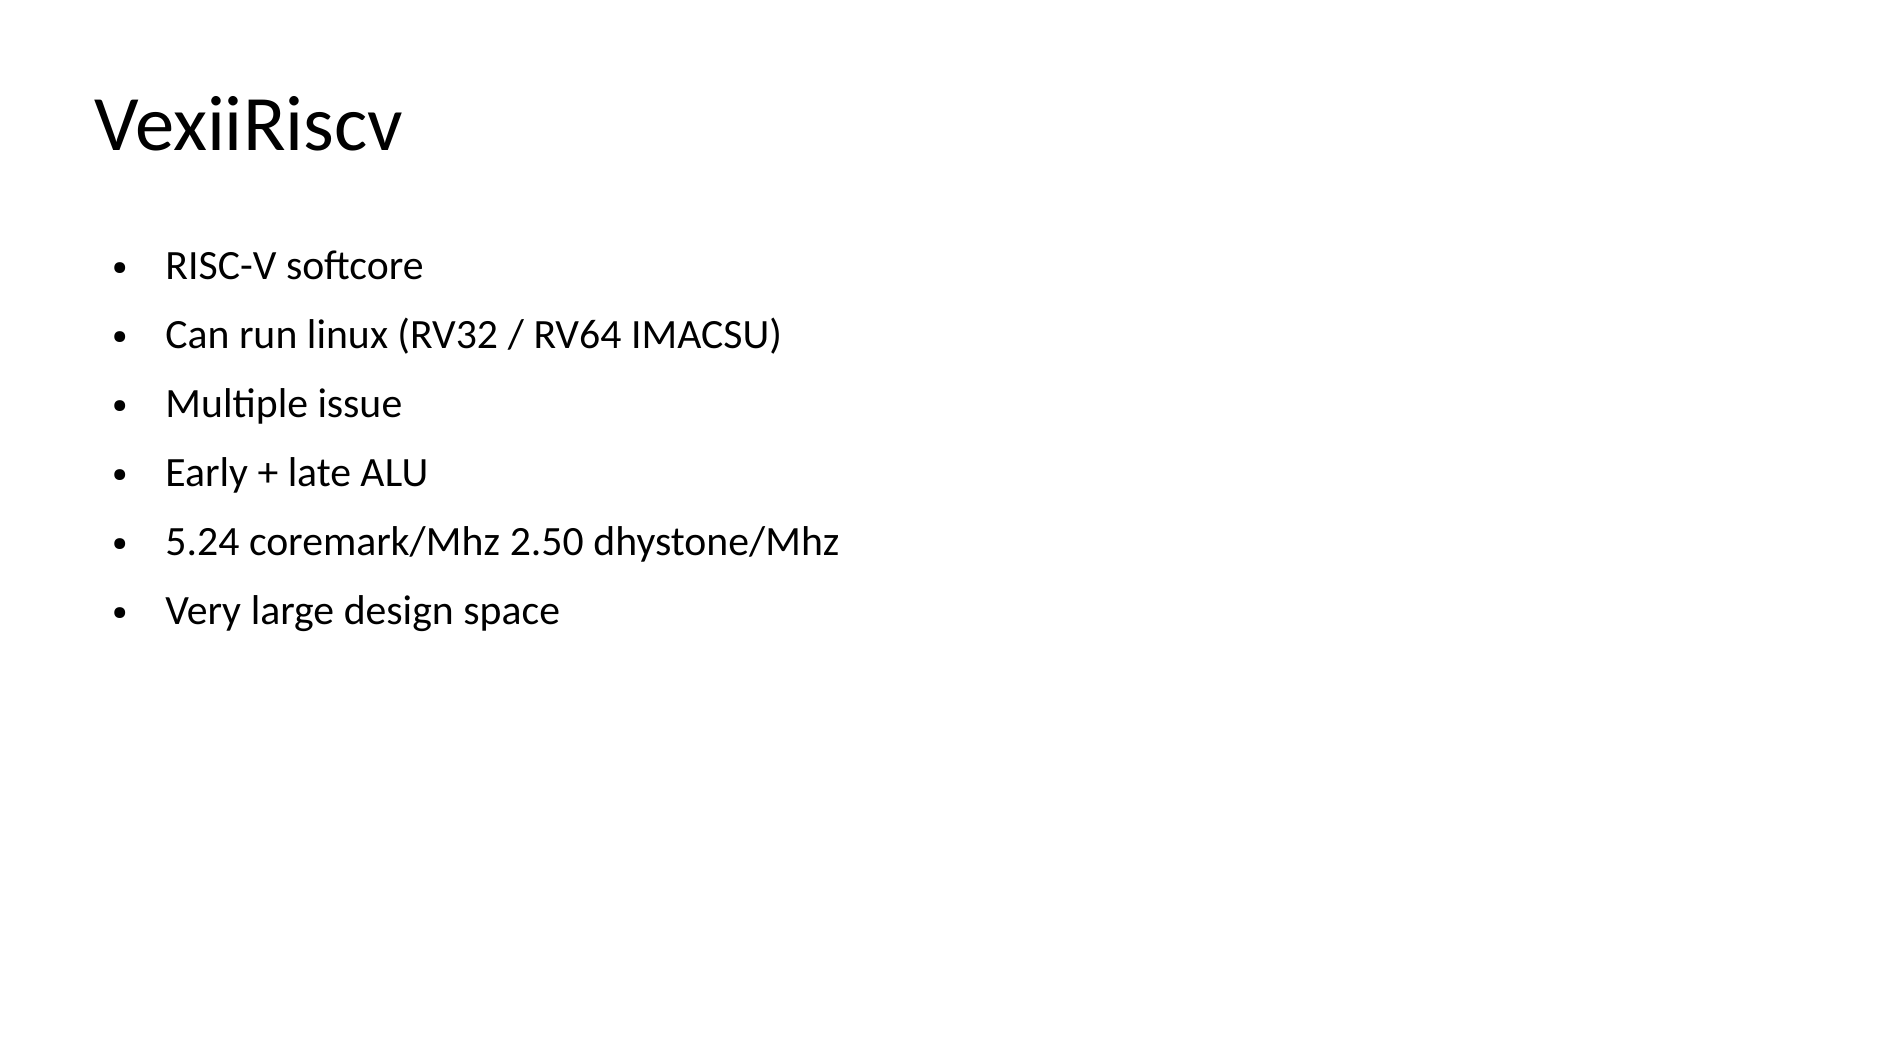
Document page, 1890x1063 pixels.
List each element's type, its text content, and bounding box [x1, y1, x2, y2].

title VexiiRiscv [94, 42, 1796, 220]
list RISC-V softcore Can run linux (RV32 / RV64 IMACSU) Multiple issue Early + late ALU 5.24 coremark/Mhz 2.50 dhystone/Mhz Very large design space [94, 248, 1890, 957]
